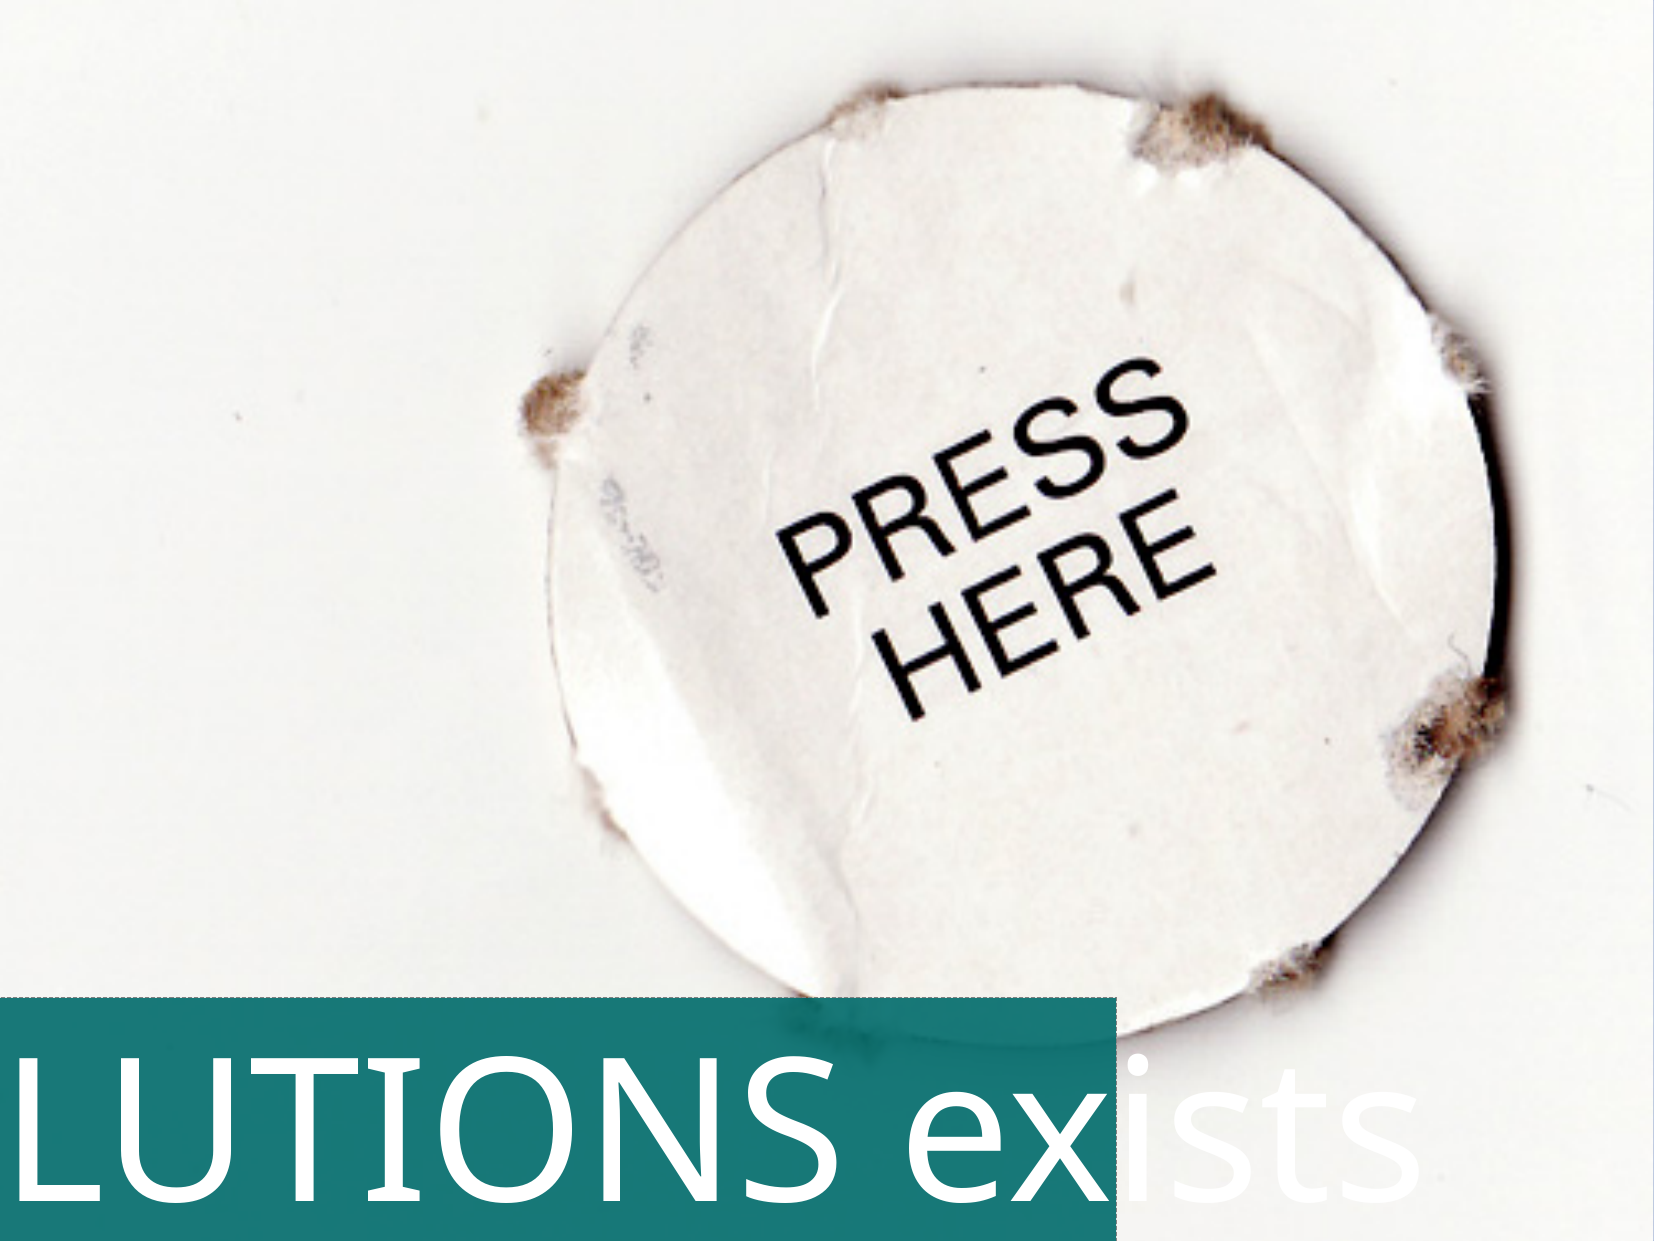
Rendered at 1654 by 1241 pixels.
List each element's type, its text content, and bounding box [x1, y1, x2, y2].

picture [0, 0, 1654, 1241]
text_box SOLUTIONS exists [0, 997, 1117, 1241]
